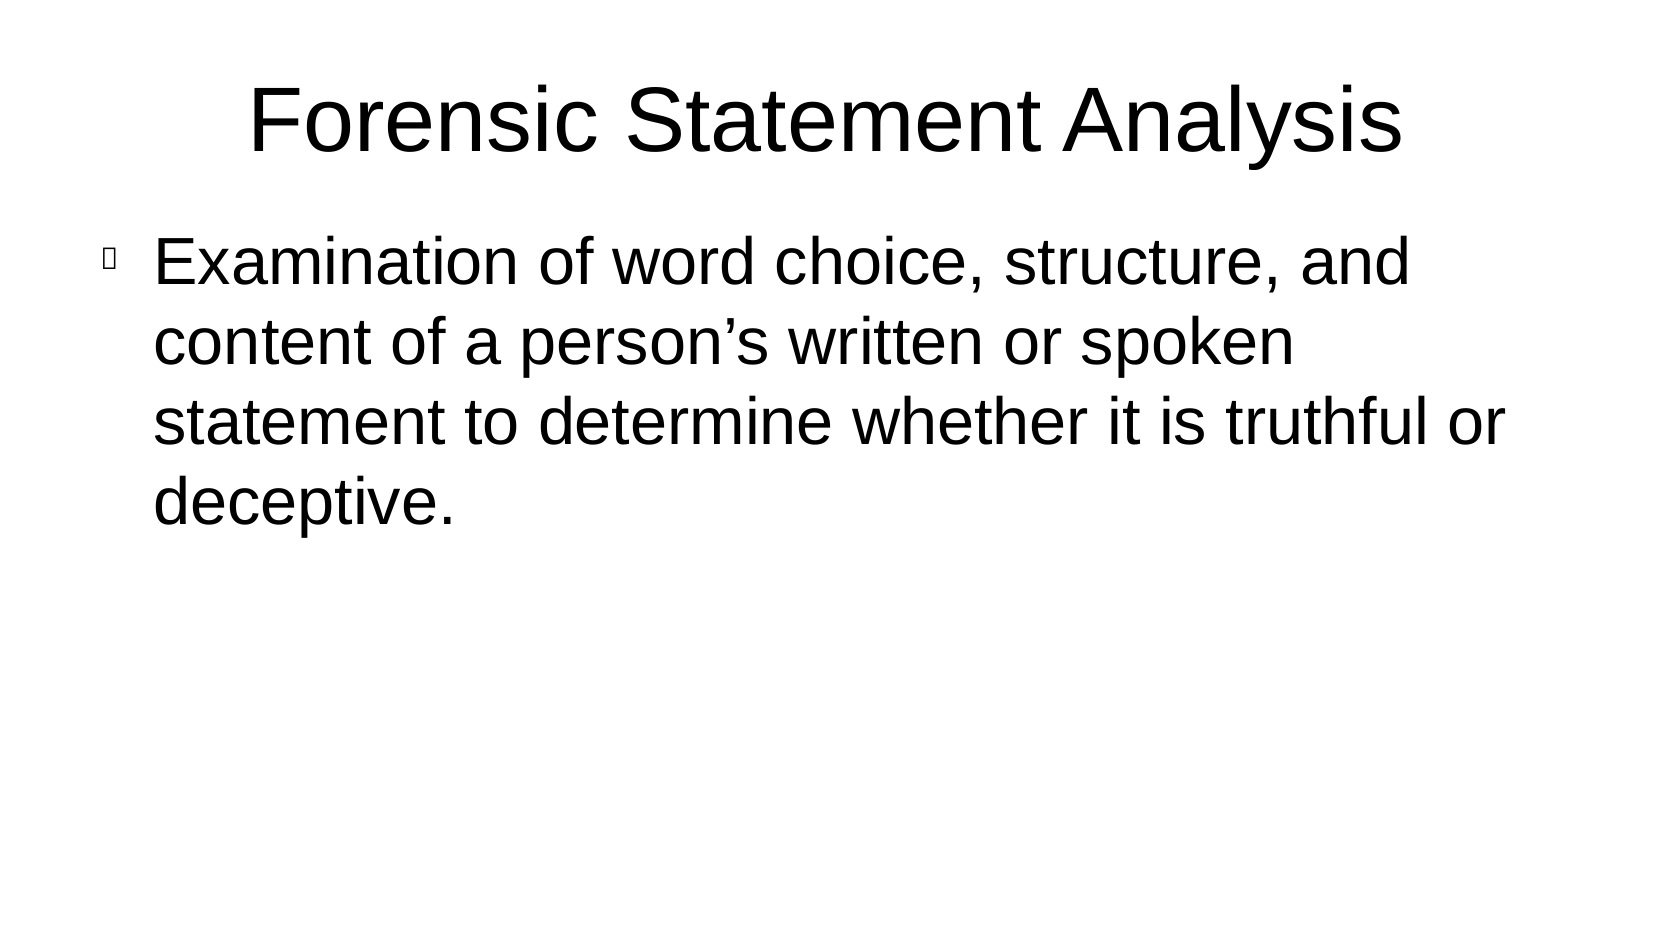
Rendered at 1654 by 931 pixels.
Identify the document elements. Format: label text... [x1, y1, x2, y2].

title Forensic Statement Analysis [82, 37, 1571, 193]
list Examination of word choice, structure, and content of a person’s written or spoken statement to determine whether it is truthful or deceptive. [82, 217, 1571, 757]
